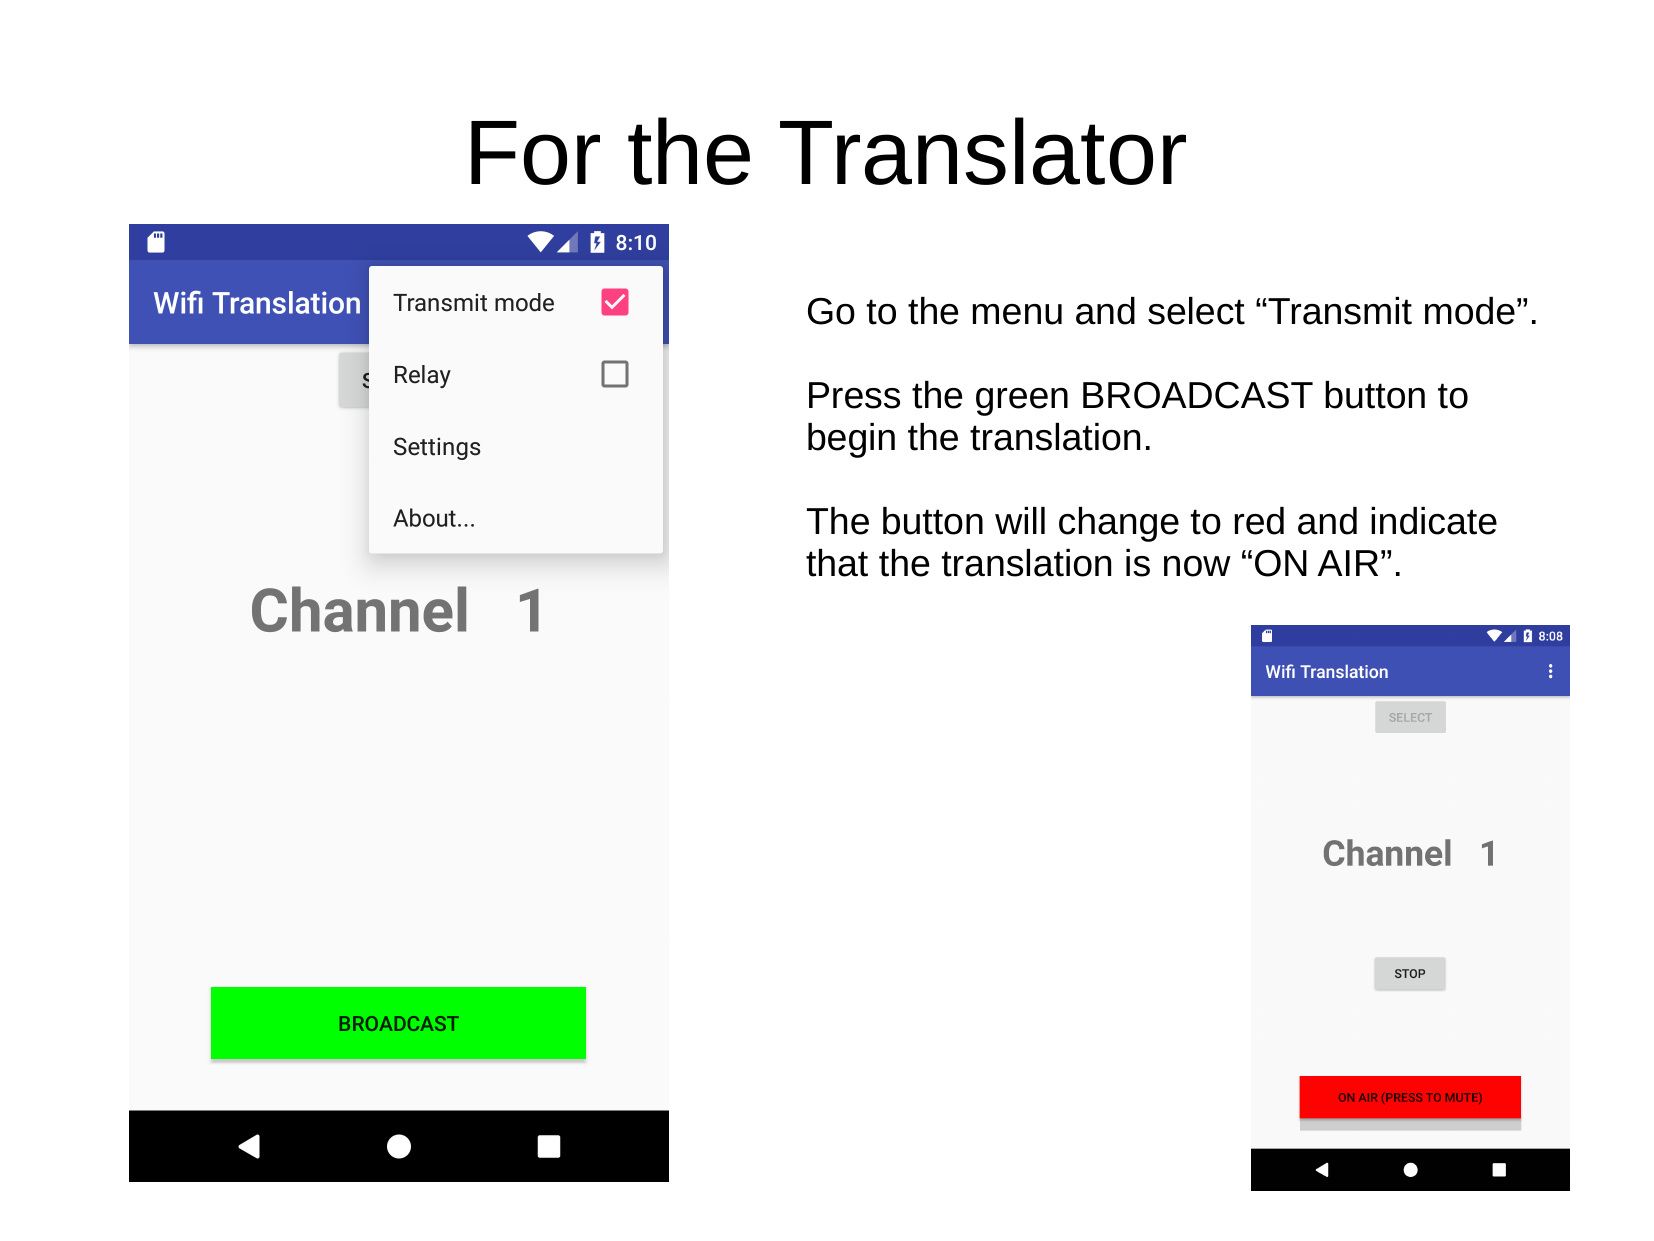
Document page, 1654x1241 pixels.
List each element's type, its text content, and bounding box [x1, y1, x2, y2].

picture [1251, 625, 1570, 1191]
title For the Translator [82, 49, 1571, 257]
text_box Go to the menu and select “Transmit mode”. Press the green BROADCAST button to begin the translation. The button will change to red and indicate that the translation is now “ON AIR”. [791, 283, 1583, 593]
picture [129, 224, 669, 1182]
